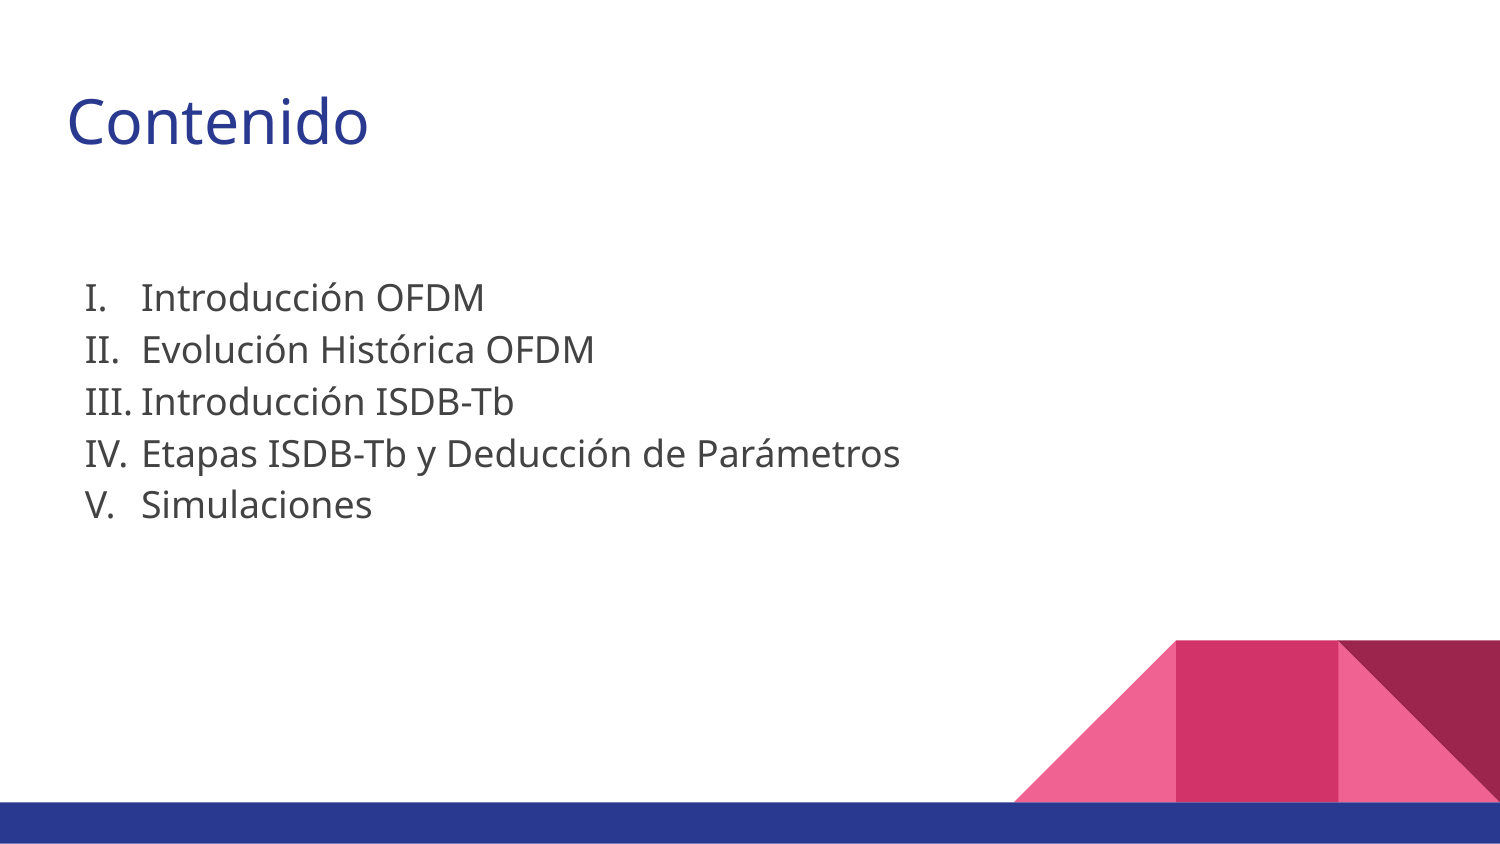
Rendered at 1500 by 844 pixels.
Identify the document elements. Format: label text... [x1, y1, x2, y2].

list Introducción OFDM Evolución Histórica OFDM Introducción ISDB-Tb Etapas ISDB-Tb y Deducción de Parámetros Simulaciones [51, 252, 1449, 801]
title Contenido [51, 67, 1449, 167]
